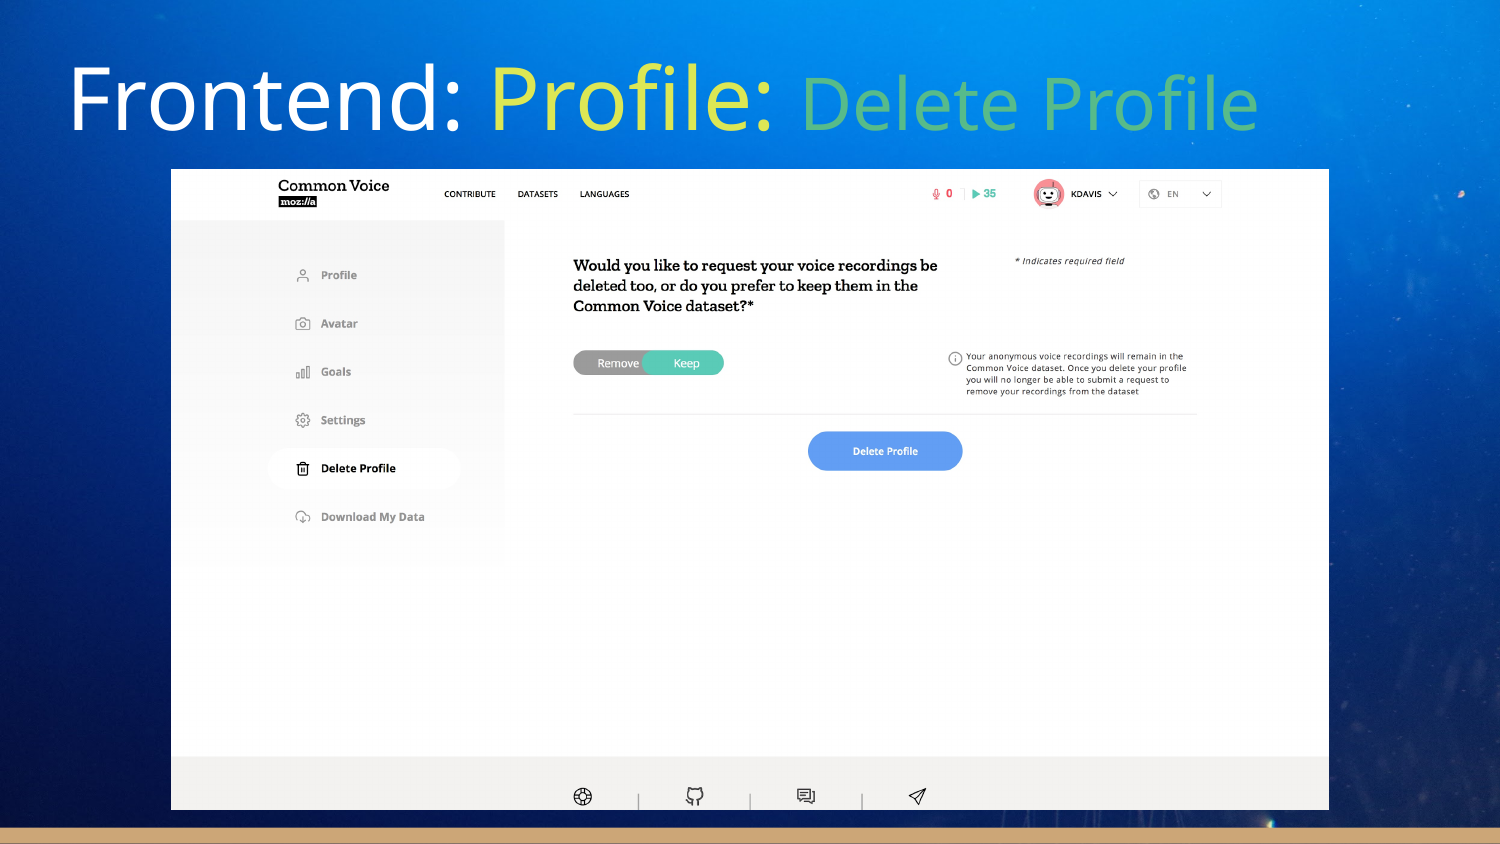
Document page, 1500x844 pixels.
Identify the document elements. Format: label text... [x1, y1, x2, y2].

title Frontend: Profile: Delete Profile [51, 38, 1449, 154]
picture [0, 0, 1500, 827]
